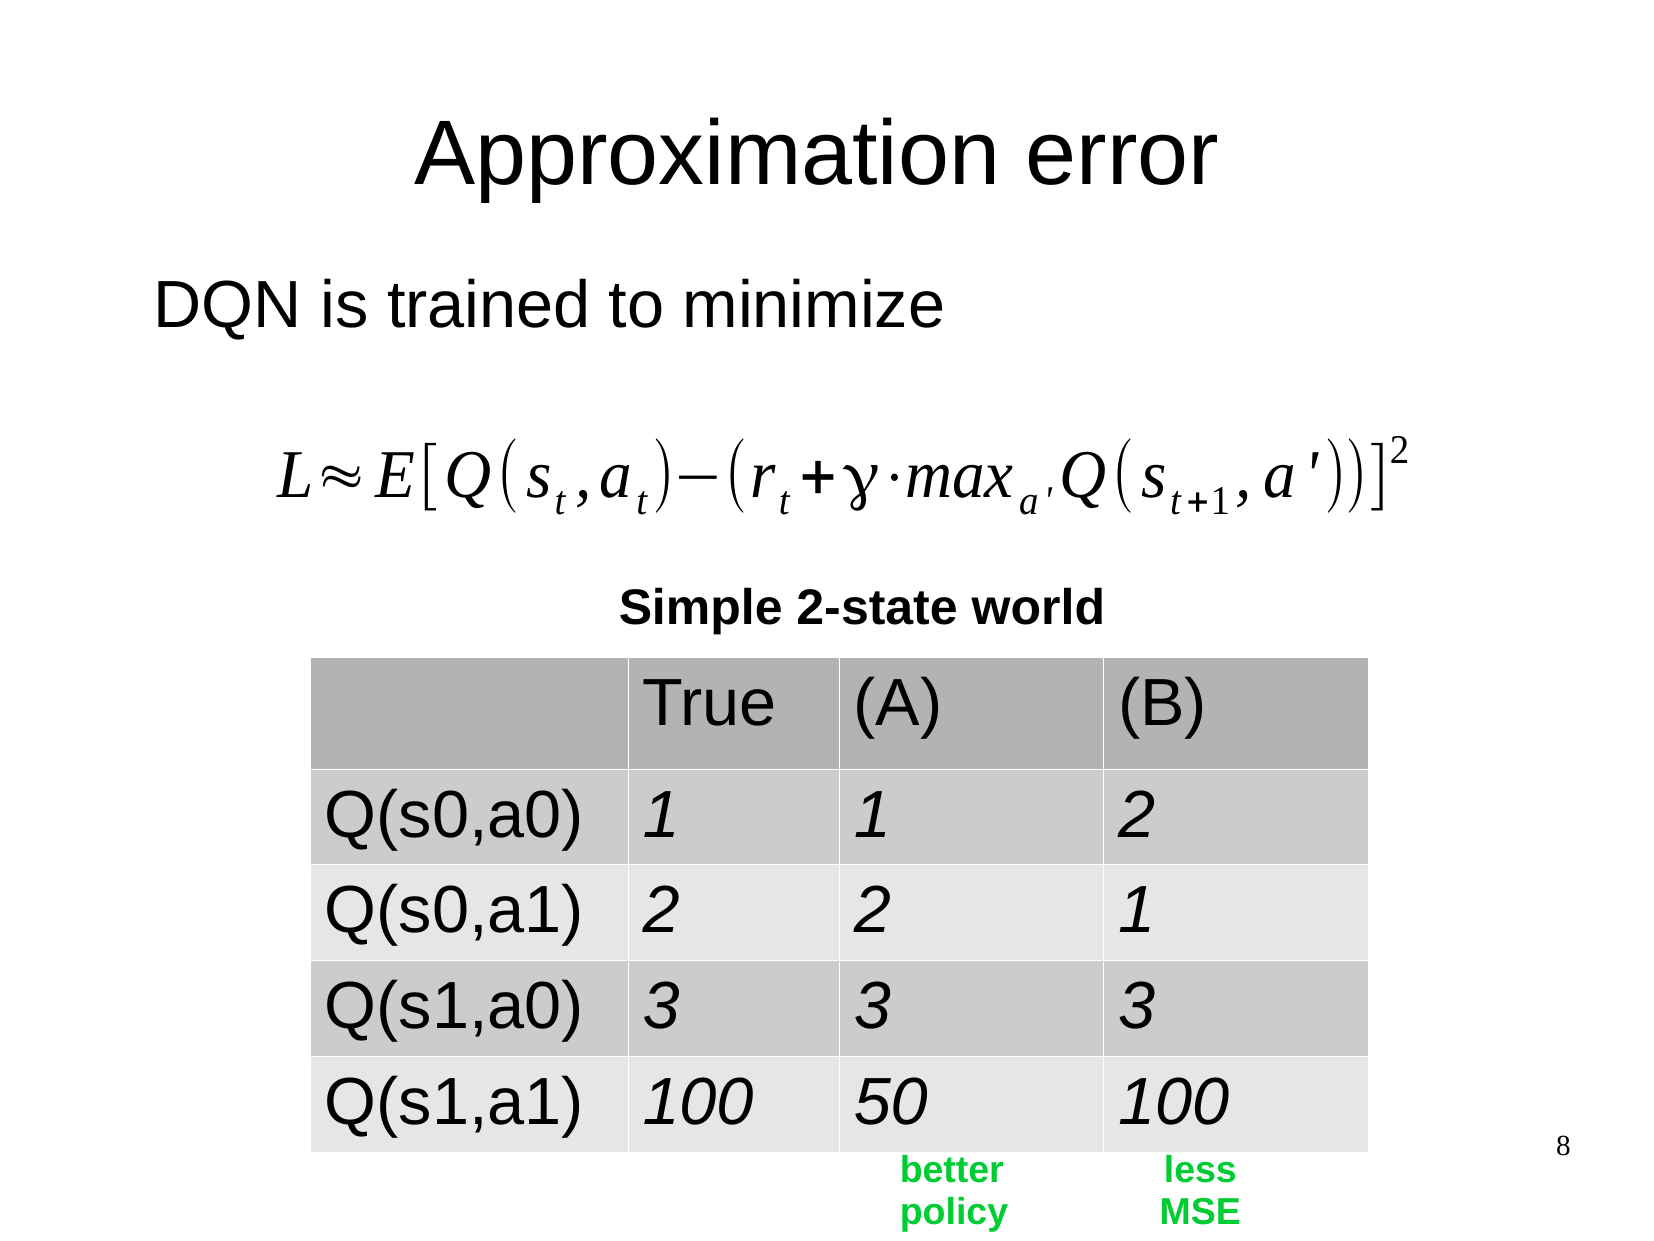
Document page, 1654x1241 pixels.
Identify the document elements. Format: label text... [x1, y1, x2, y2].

list DQN is trained to minimize Simple 2-state world [82, 266, 1571, 986]
table_cell 50 [840, 1057, 1103, 1152]
table_cell 3 [840, 961, 1103, 1056]
table_header (A) [840, 658, 1103, 769]
table_cell 2 [840, 865, 1103, 960]
table_header [311, 658, 628, 769]
table_cell Q(s1,a1) [311, 1057, 628, 1152]
text_box better policy [885, 1140, 1030, 1240]
table_cell Q(s0,a0) [311, 770, 628, 864]
table_cell 1 [1104, 865, 1368, 960]
table_header True [629, 658, 839, 769]
text_box less MSE [1144, 1141, 1256, 1240]
table_cell 3 [1104, 961, 1368, 1056]
chart [257, 424, 1424, 522]
table_cell 1 [629, 770, 839, 864]
table_cell 3 [629, 961, 839, 1056]
table_cell 1 [840, 770, 1103, 864]
title Approximation error [82, 49, 1571, 257]
table_cell 2 [629, 865, 839, 960]
table_cell Q(s1,a0) [311, 961, 628, 1056]
table_header (B) [1104, 658, 1368, 769]
table_cell 100 [1104, 1057, 1368, 1152]
table_cell 2 [1104, 770, 1368, 864]
table_cell Q(s0,a1) [311, 865, 628, 960]
table_cell 100 [629, 1057, 839, 1152]
